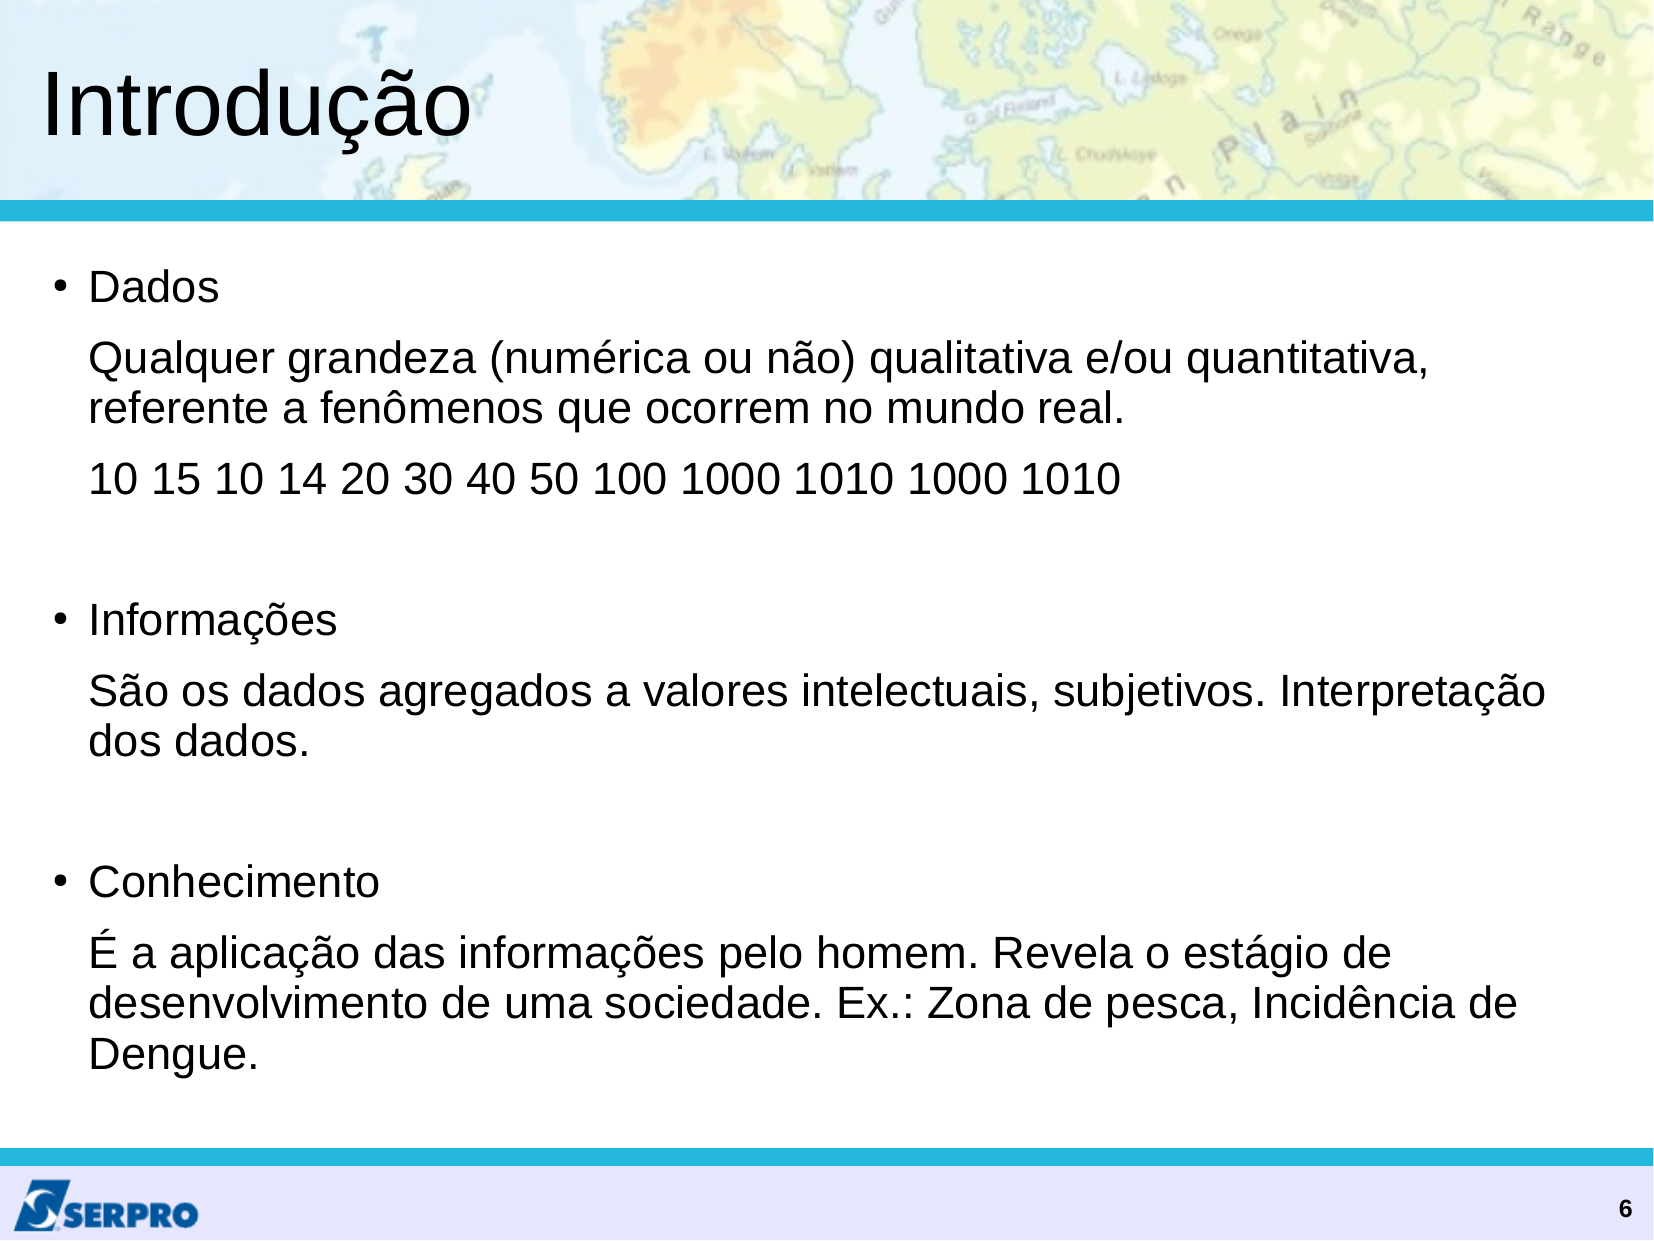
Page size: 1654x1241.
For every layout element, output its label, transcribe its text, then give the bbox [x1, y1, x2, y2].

picture [10, 1177, 201, 1235]
list Dados Qualquer grandeza (numérica ou não) qualitativa e/ou quantitativa, referente a fenômenos que ocorrem no mundo real. 10 15 10 14 20 30 40 50 100 1000 1010 1000 1010 Informações São os dados agregados a valores intelectuais, subjetivos. Interpretação dos dados. Conhecimento É a aplicação das informações pelo homem. Revela o estágio de desenvolvimento de uma sociedade. Ex.: Zona de pesca, Incidência de Dengue. [40, 261, 1616, 1081]
title Introdução [40, 49, 1614, 159]
